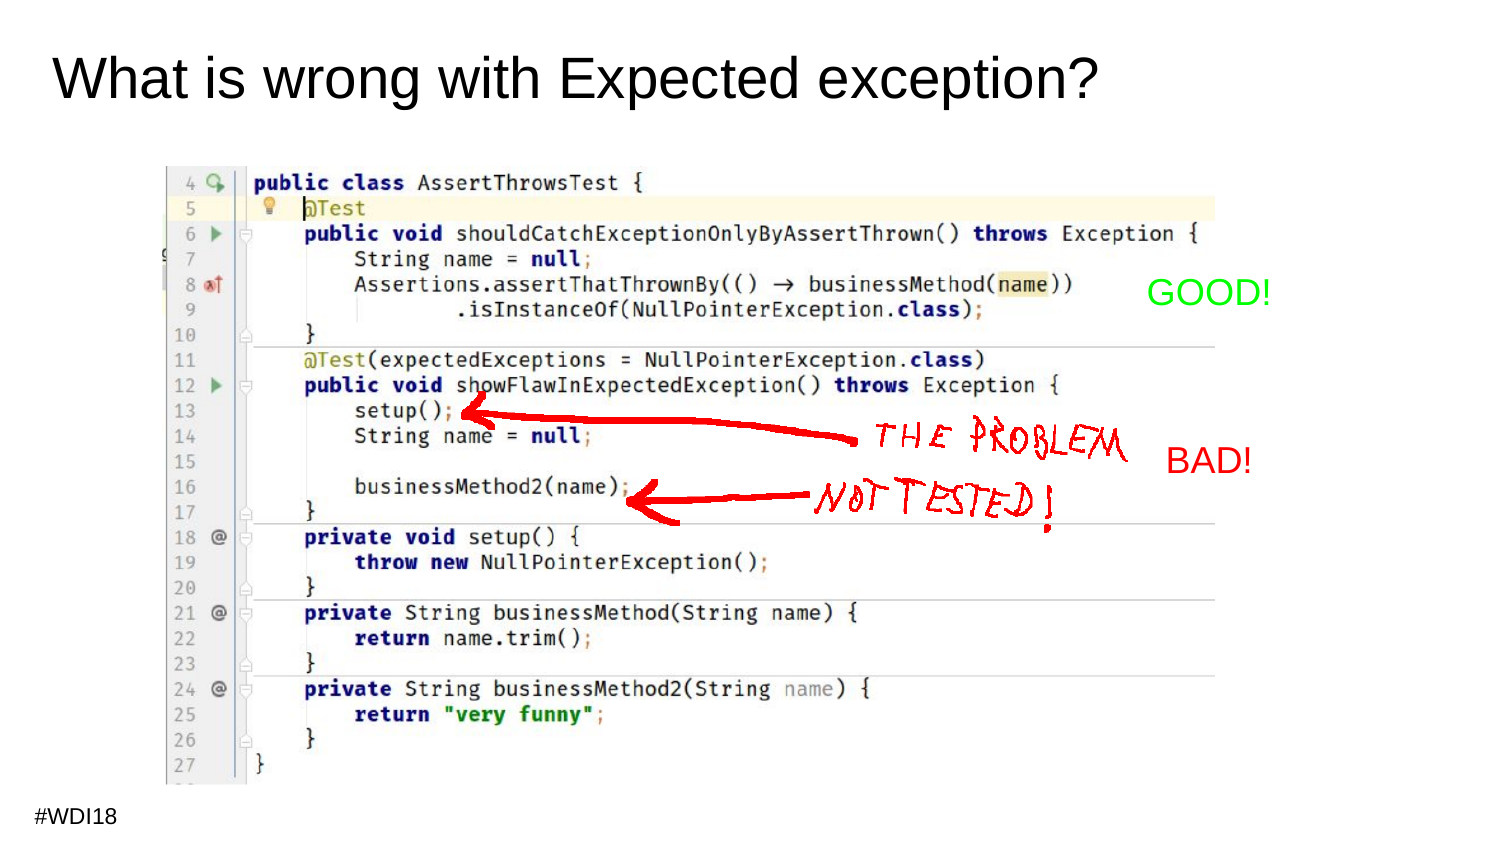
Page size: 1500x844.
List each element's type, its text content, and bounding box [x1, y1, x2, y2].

text_box BAD! [1150, 420, 1298, 498]
title What is wrong with Expected exception? [37, 24, 1436, 119]
picture [119, 149, 1325, 820]
text_box GOOD! [1131, 252, 1380, 329]
text_box #WDI18 [0, 786, 247, 844]
